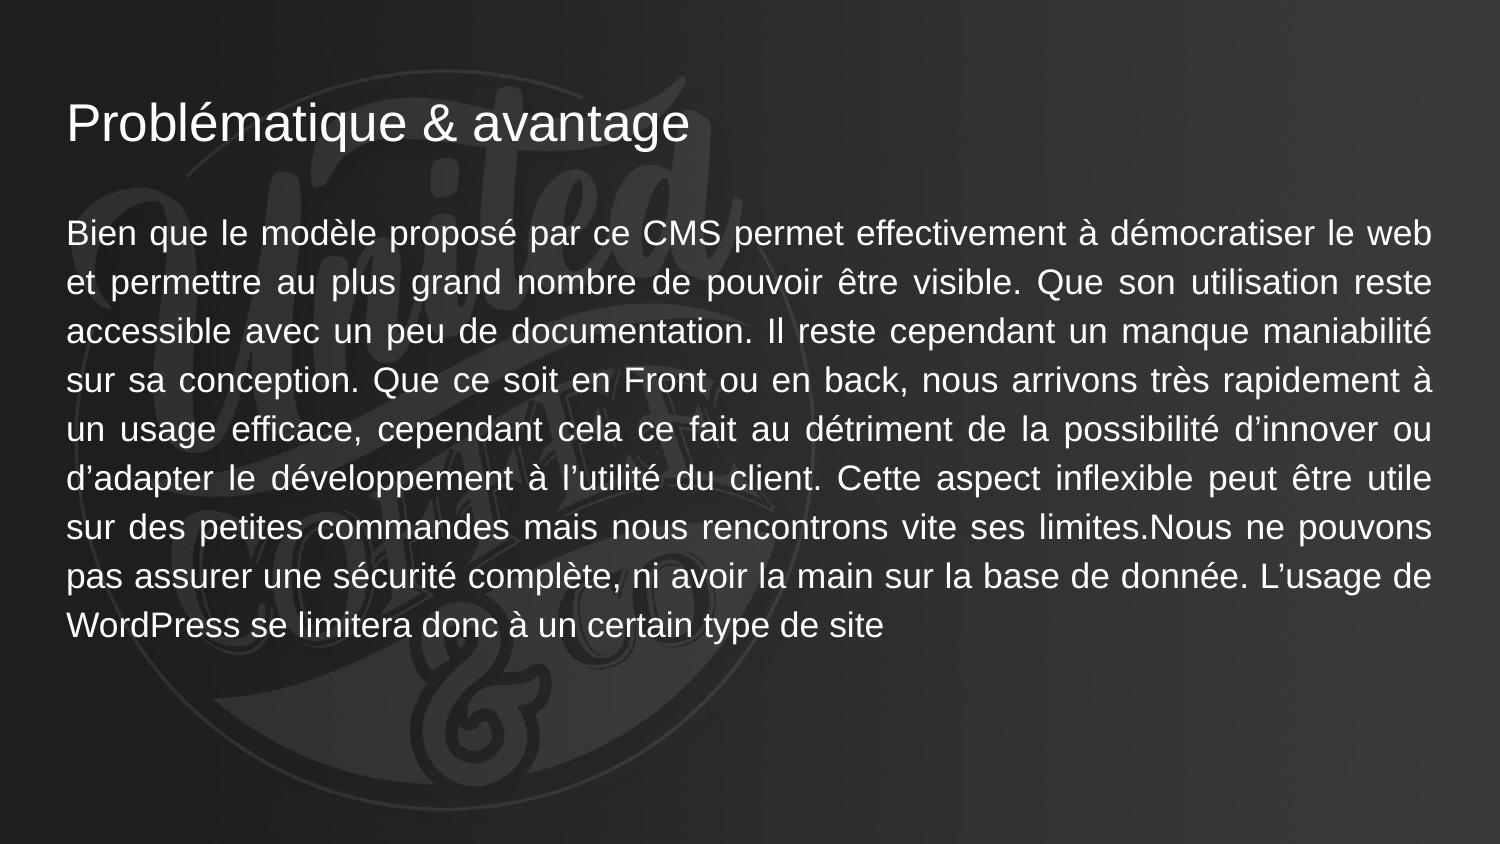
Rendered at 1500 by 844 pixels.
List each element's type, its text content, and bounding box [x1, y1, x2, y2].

list Bien que le modèle proposé par ce CMS permet effectivement à démocratiser le web et permettre au plus grand nombre de pouvoir être visible. Que son utilisation reste accessible avec un peu de documentation. Il reste cependant un manque maniabilité sur sa conception. Que ce soit en Front ou en back, nous arrivons très rapidement à un usage efficace, cependant cela ce fait au détriment de la possibilité d’innover ou d’adapter le développement à l’utilité du client. Cette aspect inflexible peut être utile sur des petites commandes mais nous rencontrons vite ses limites.Nous ne pouvons pas assurer une sécurité complète, ni avoir la main sur la base de donnée. L’usage de WordPress se limitera donc à un certain type de site [51, 189, 1449, 661]
picture [0, 0, 1500, 844]
title Problématique & avantage [51, 72, 1449, 167]
